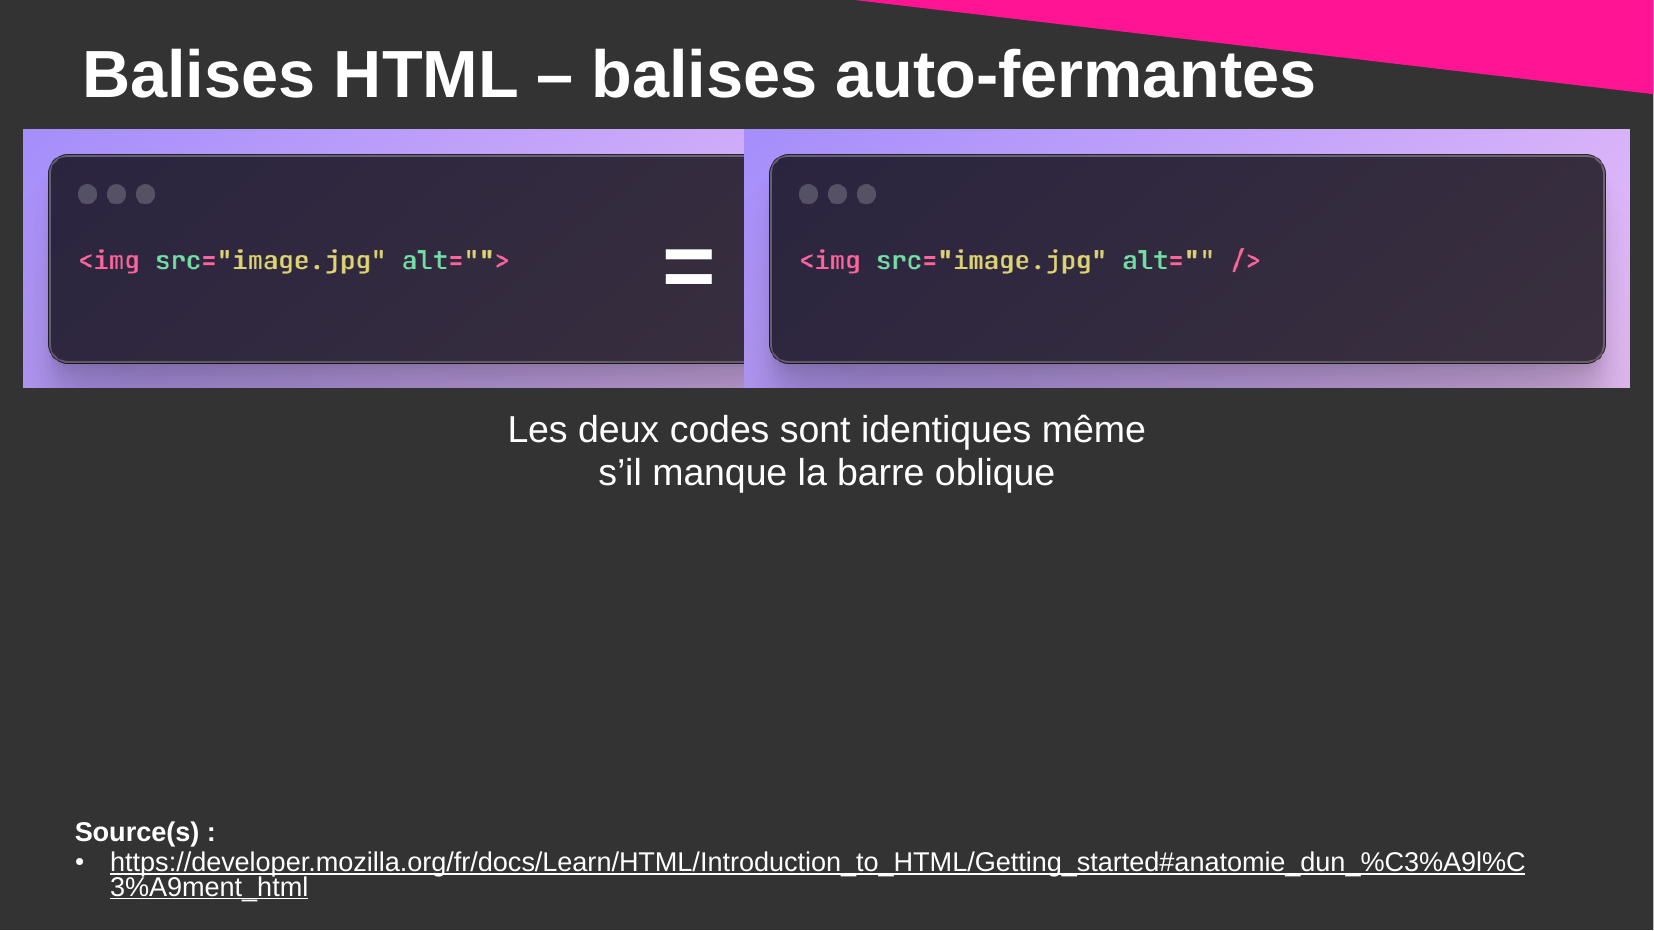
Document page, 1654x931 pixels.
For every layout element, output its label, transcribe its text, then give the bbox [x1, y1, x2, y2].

text_box Source(s) : https://developer.mozilla.org/fr/docs/Learn/HTML/Introduction_to_HTML/Getting_started#anatomie_dun_%C3%A9l%C3%A9ment_html [59, 809, 1546, 915]
picture [23, 129, 1630, 388]
title Balises HTML – balises auto-fermantes [82, 36, 1571, 122]
text_box = [496, 206, 884, 325]
text_box Les deux codes sont identiques même s’il manque la barre oblique [471, 401, 1182, 543]
text_box [854, 0, 1654, 95]
